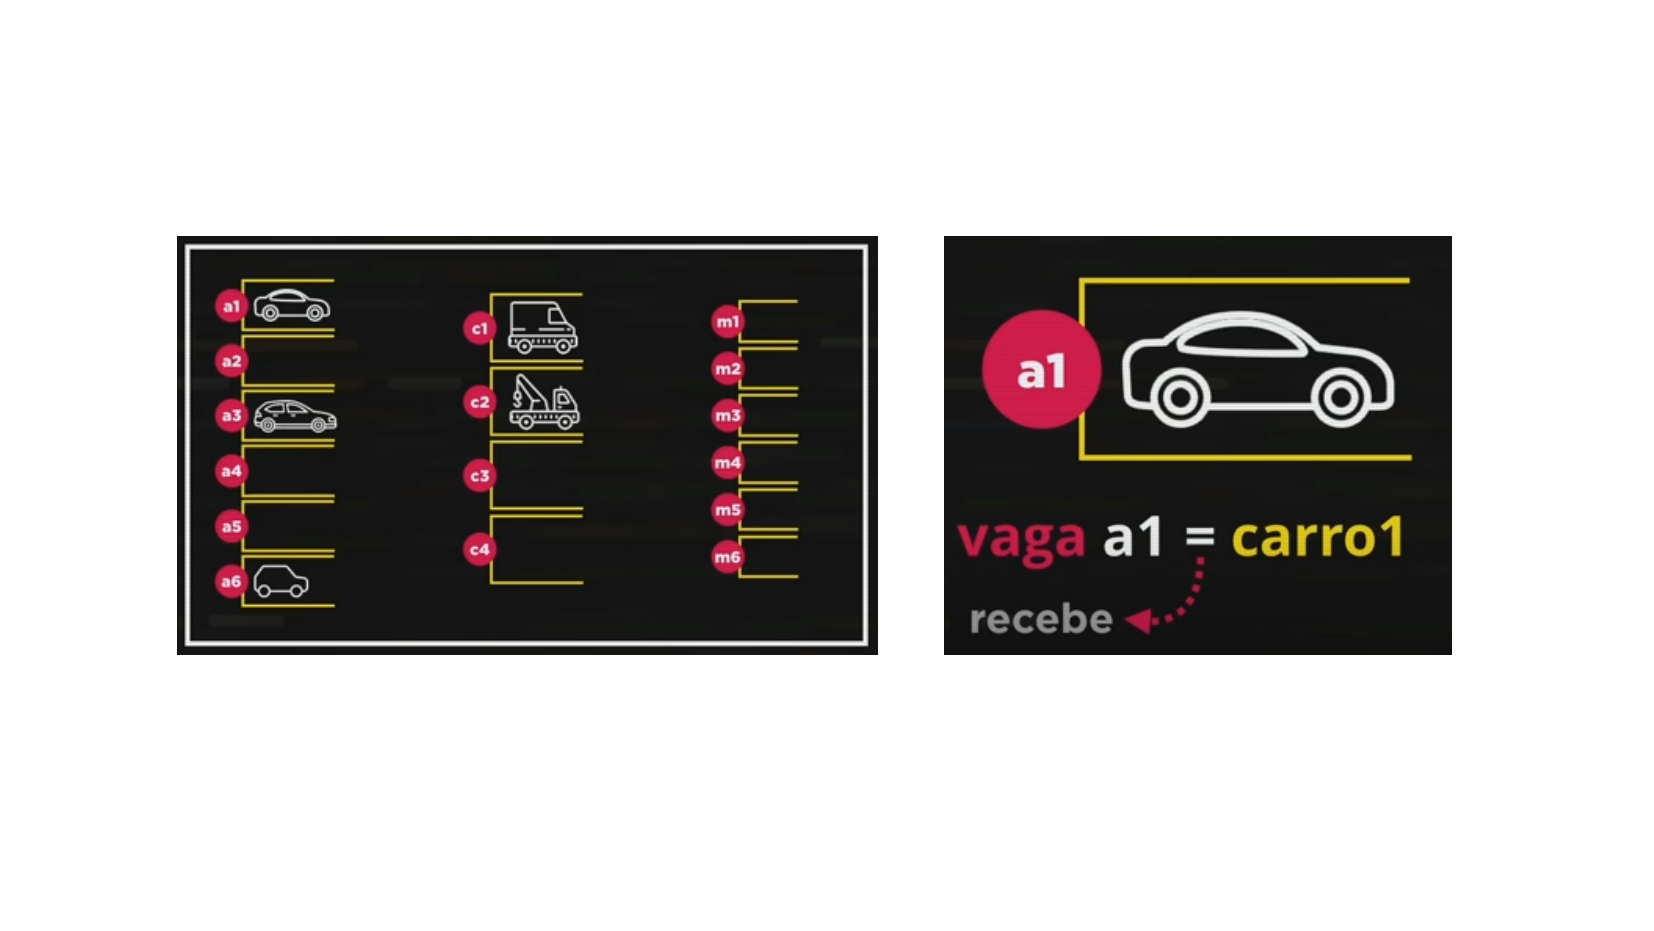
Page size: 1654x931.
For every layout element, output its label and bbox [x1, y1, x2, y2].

picture [944, 236, 1452, 655]
picture [177, 236, 878, 655]
